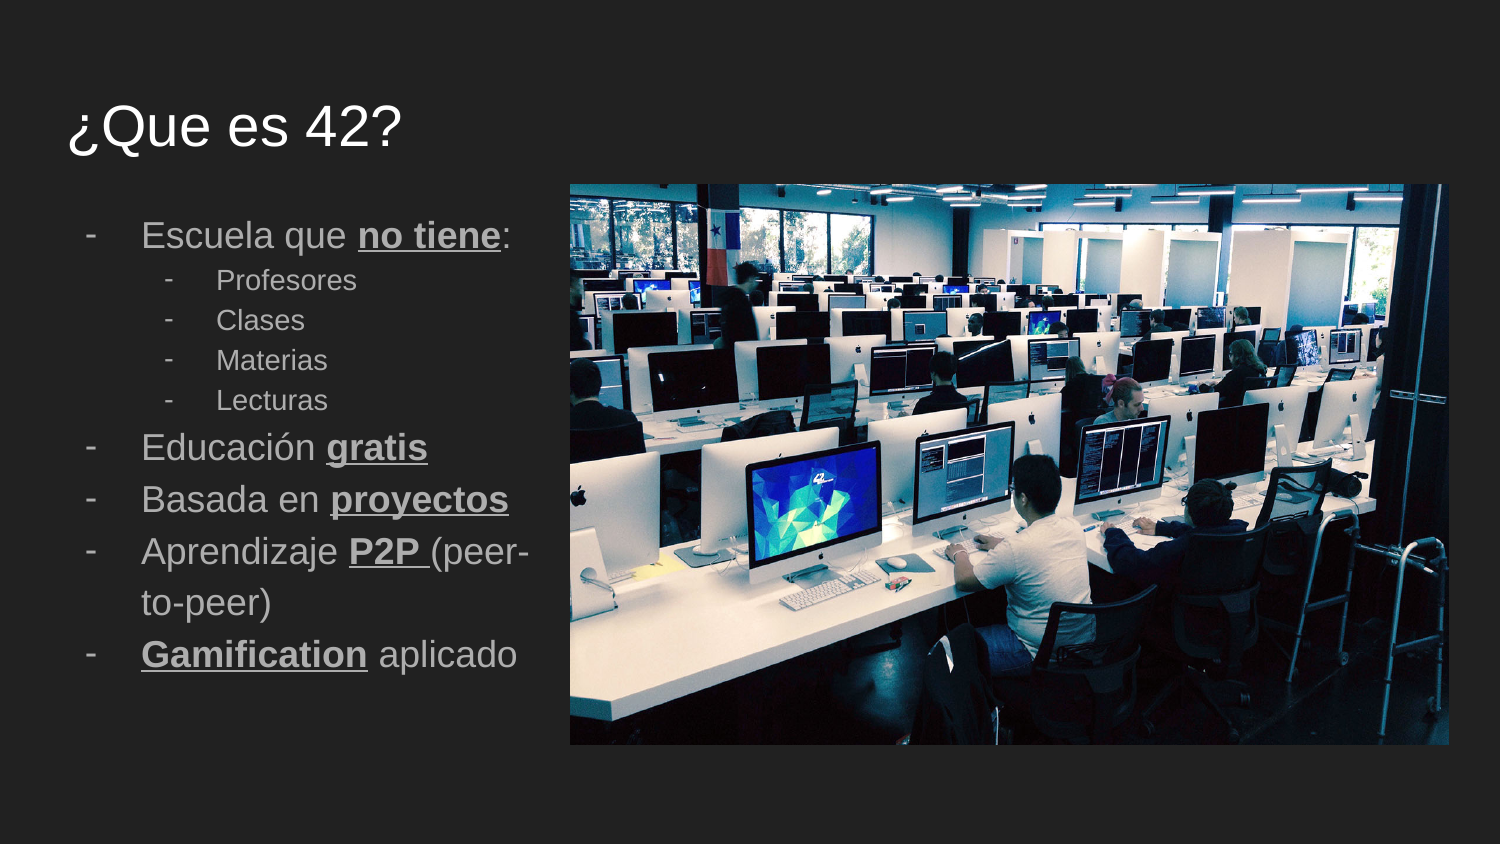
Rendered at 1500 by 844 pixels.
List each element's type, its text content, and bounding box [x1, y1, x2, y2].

title ¿Que es 42? [51, 72, 1449, 167]
list Escuela que no tiene: Profesores Clases Materias Lecturas Educación gratis Basada en proyectos Aprendizaje P2P (peer-to-peer) Gamification aplicado [51, 189, 546, 750]
picture [570, 184, 1449, 745]
